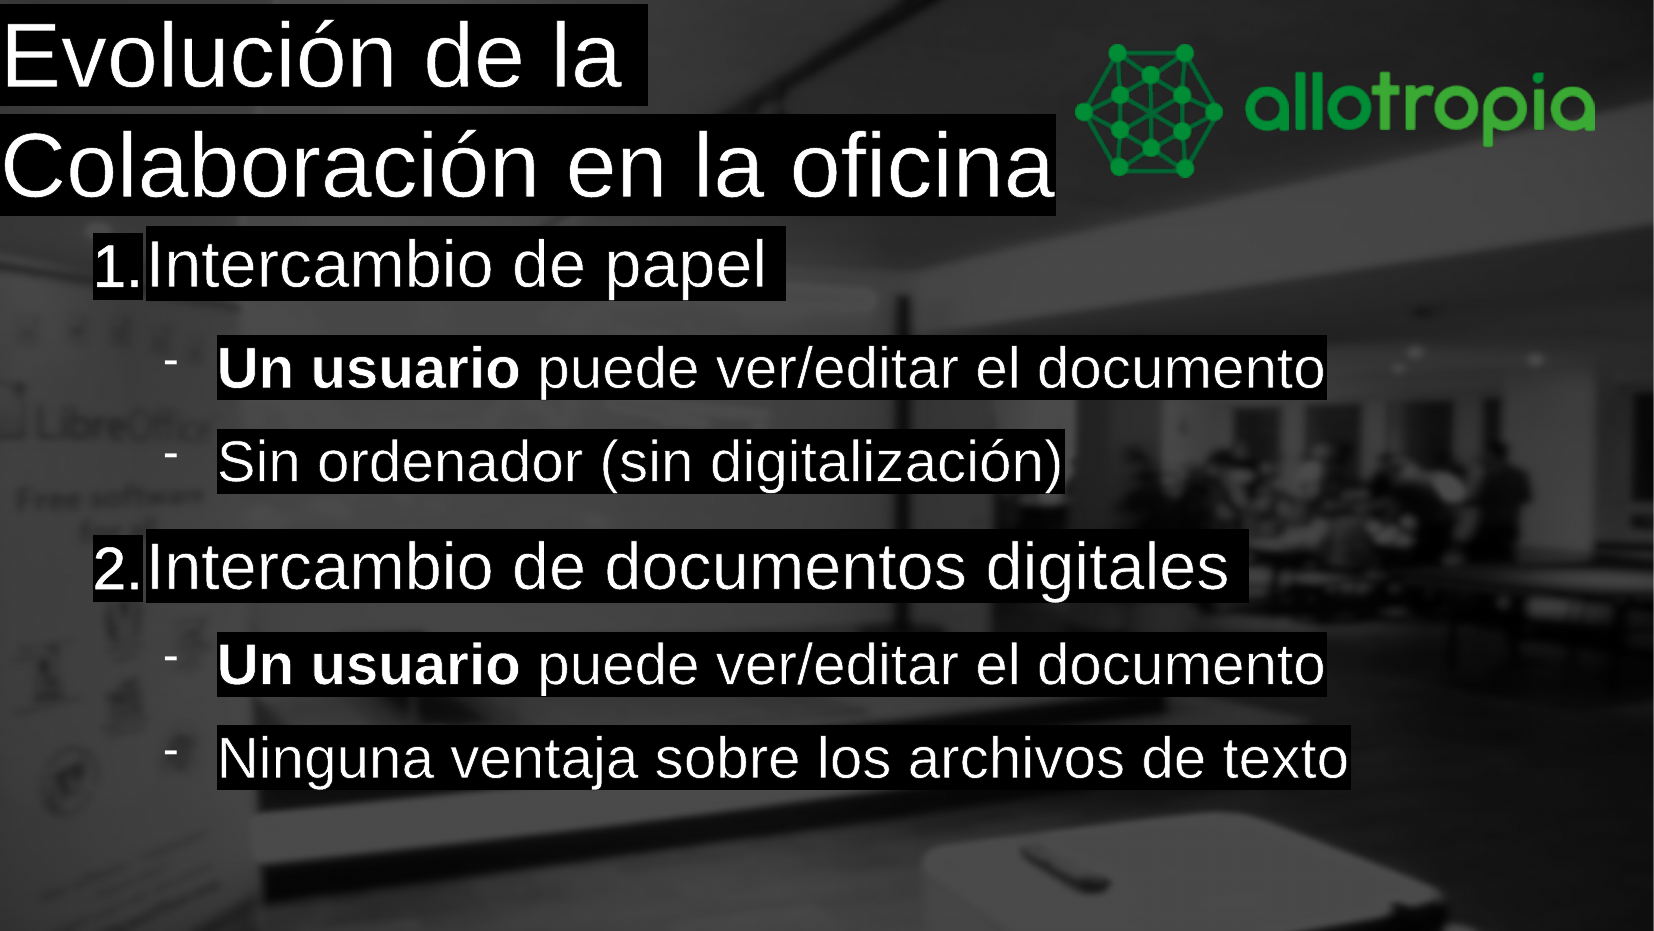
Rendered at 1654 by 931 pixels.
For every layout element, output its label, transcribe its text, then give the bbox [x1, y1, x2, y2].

picture [0, 0, 1654, 931]
list Intercambio de papel Un usuario puede ver/editar el documento Sin ordenador (sin digitalización) Intercambio de documentos digitales Un usuario puede ver/editar el documento Ninguna ventaja sobre los archivos de texto [75, 220, 1650, 931]
title Evolución de la Colaboración en la oficina [0, 2, 1152, 208]
